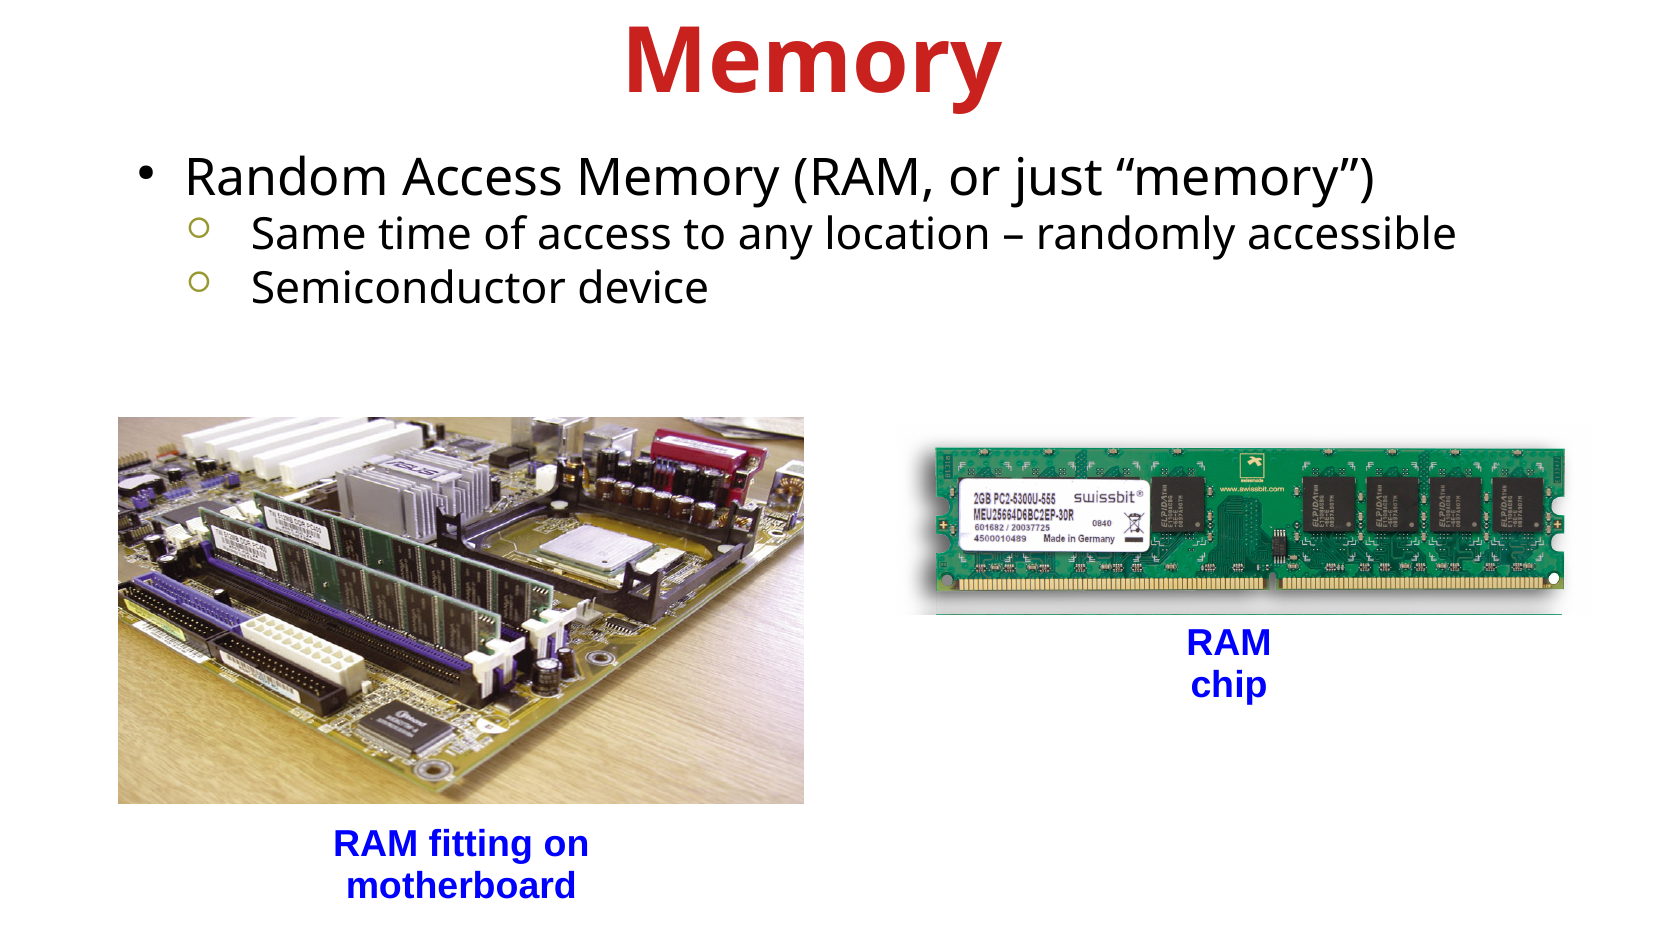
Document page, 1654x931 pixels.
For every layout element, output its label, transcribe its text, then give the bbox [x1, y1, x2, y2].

title Memory [165, 0, 1460, 119]
text_box RAM chip [1135, 614, 1323, 713]
picture [118, 417, 804, 804]
text_box RAM fitting on motherboard [285, 814, 638, 914]
list Random Access Memory (RAM, or just “memory”) Same time of access to any location – randomly accessible Semiconductor device [106, 147, 1492, 355]
picture [897, 425, 1592, 615]
